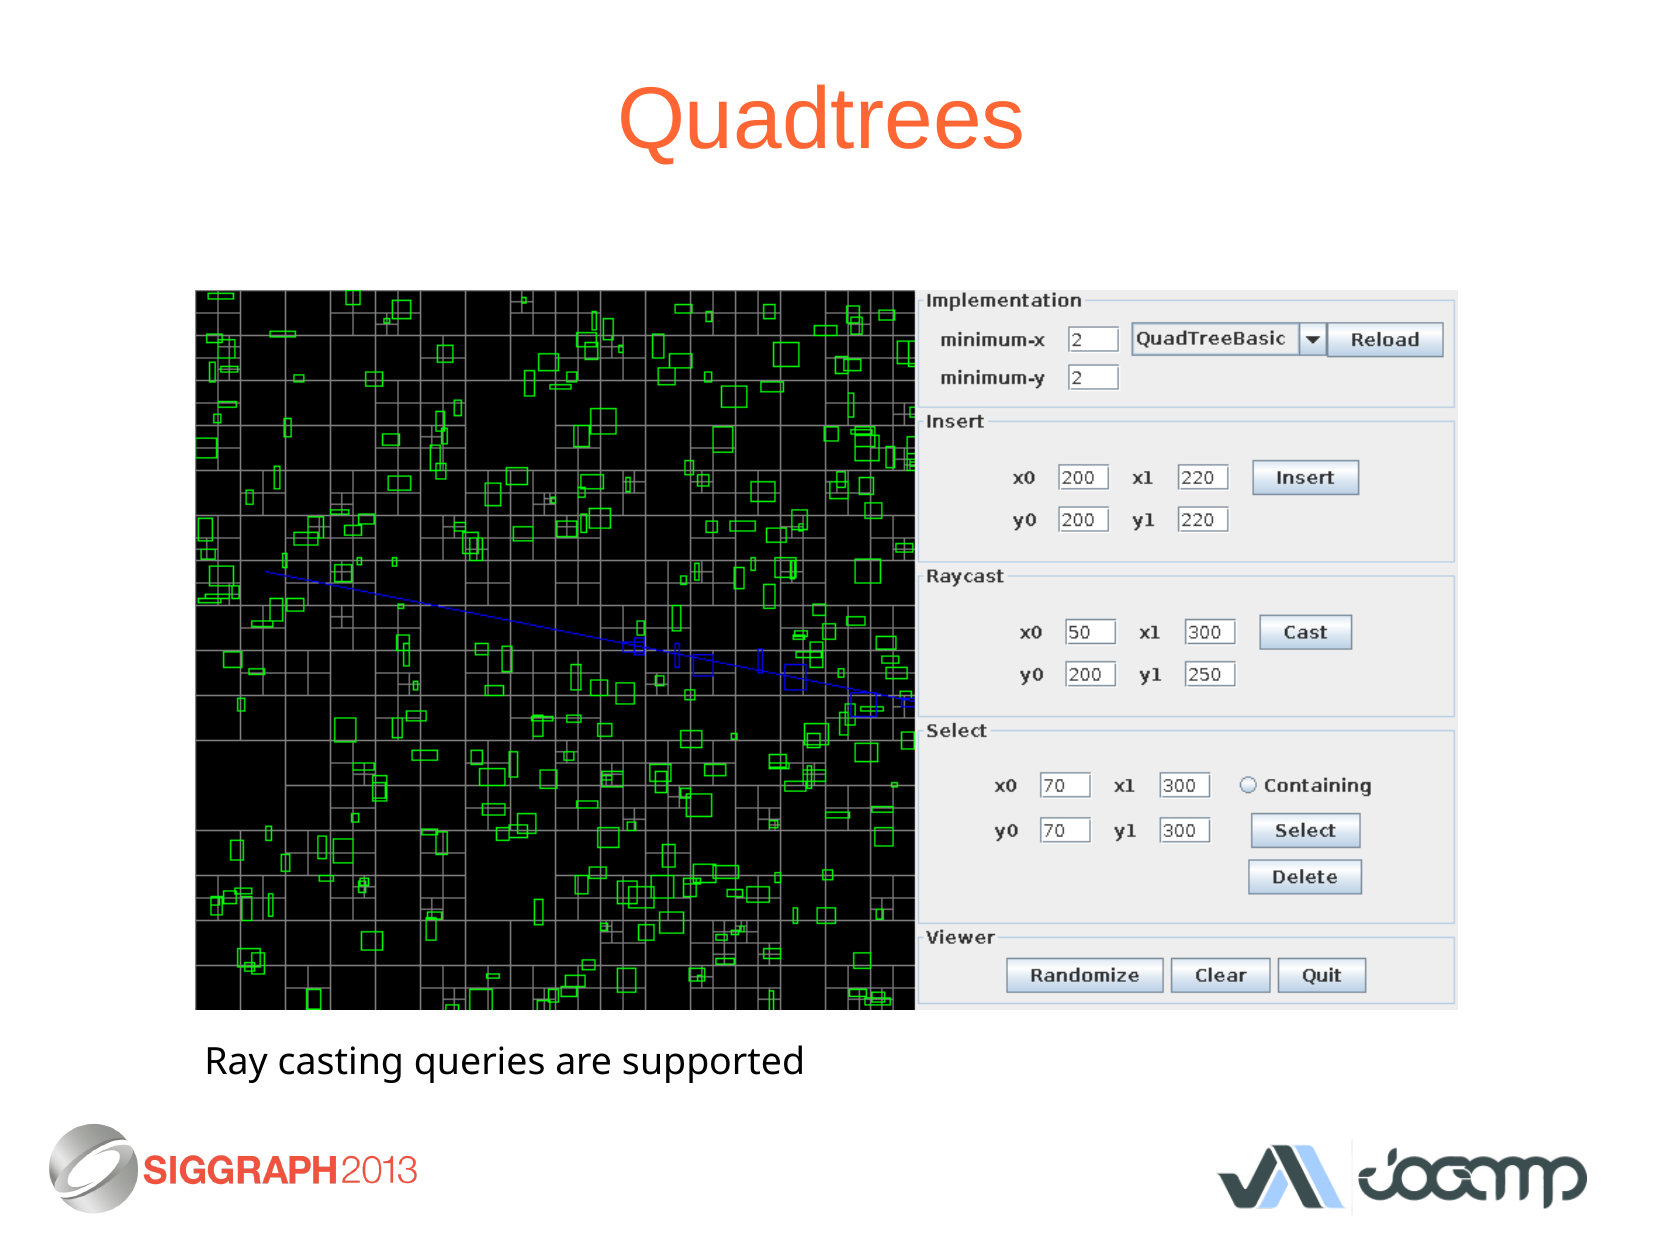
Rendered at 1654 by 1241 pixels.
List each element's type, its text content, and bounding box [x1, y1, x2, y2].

picture [45, 1122, 421, 1215]
title Quadtrees [68, 49, 1576, 188]
picture [195, 290, 1458, 1010]
text_box Ray casting queries are supported [189, 1027, 865, 1086]
picture [1215, 1139, 1587, 1215]
